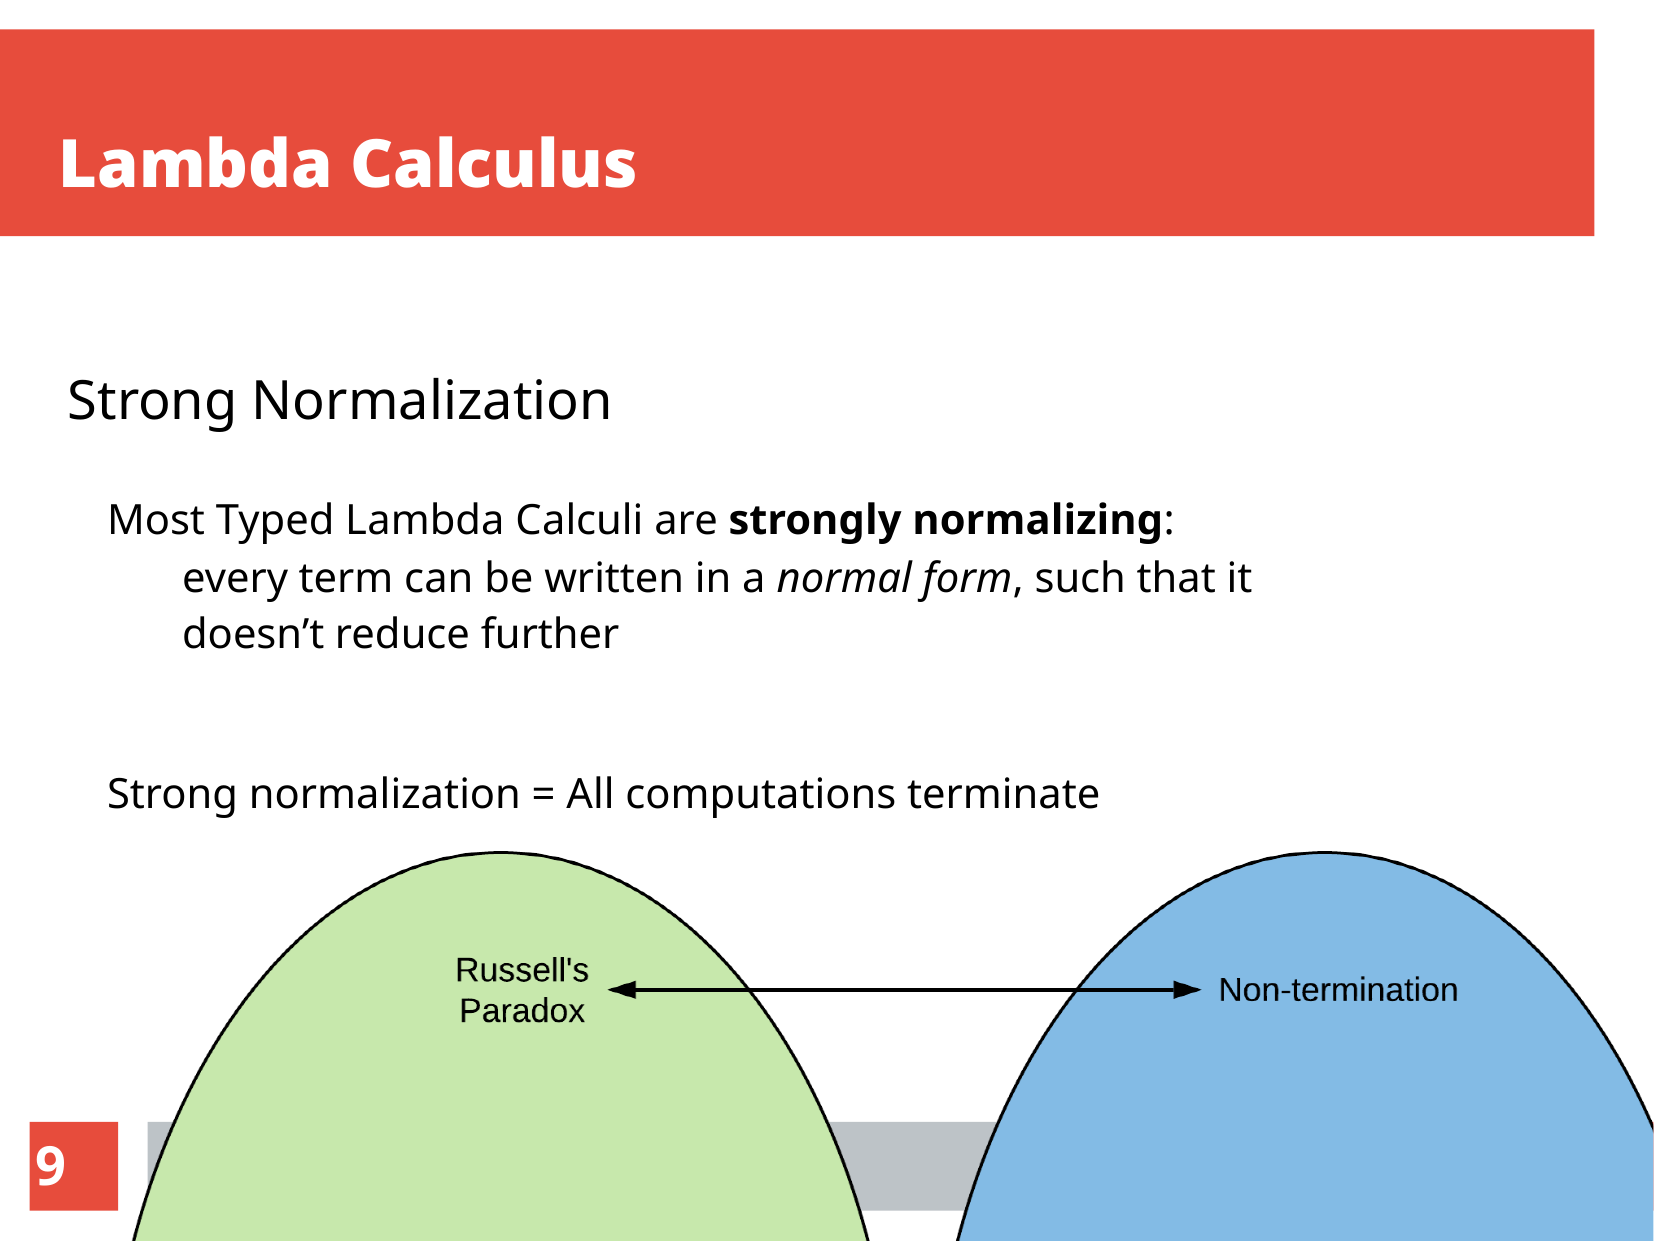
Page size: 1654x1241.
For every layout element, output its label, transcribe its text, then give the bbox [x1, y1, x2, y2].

text_box Strong Normalization [53, 354, 1588, 433]
text_box Most Typed Lambda Calculi are strongly normalizing: every term can be written in a normal form, such that it doesn’t reduce further Strong normalization = All computations terminate [92, 482, 1522, 791]
title Lambda Calculus [59, 58, 1595, 207]
picture [43, 791, 1654, 1241]
text_box 9 [20, 1119, 254, 1210]
